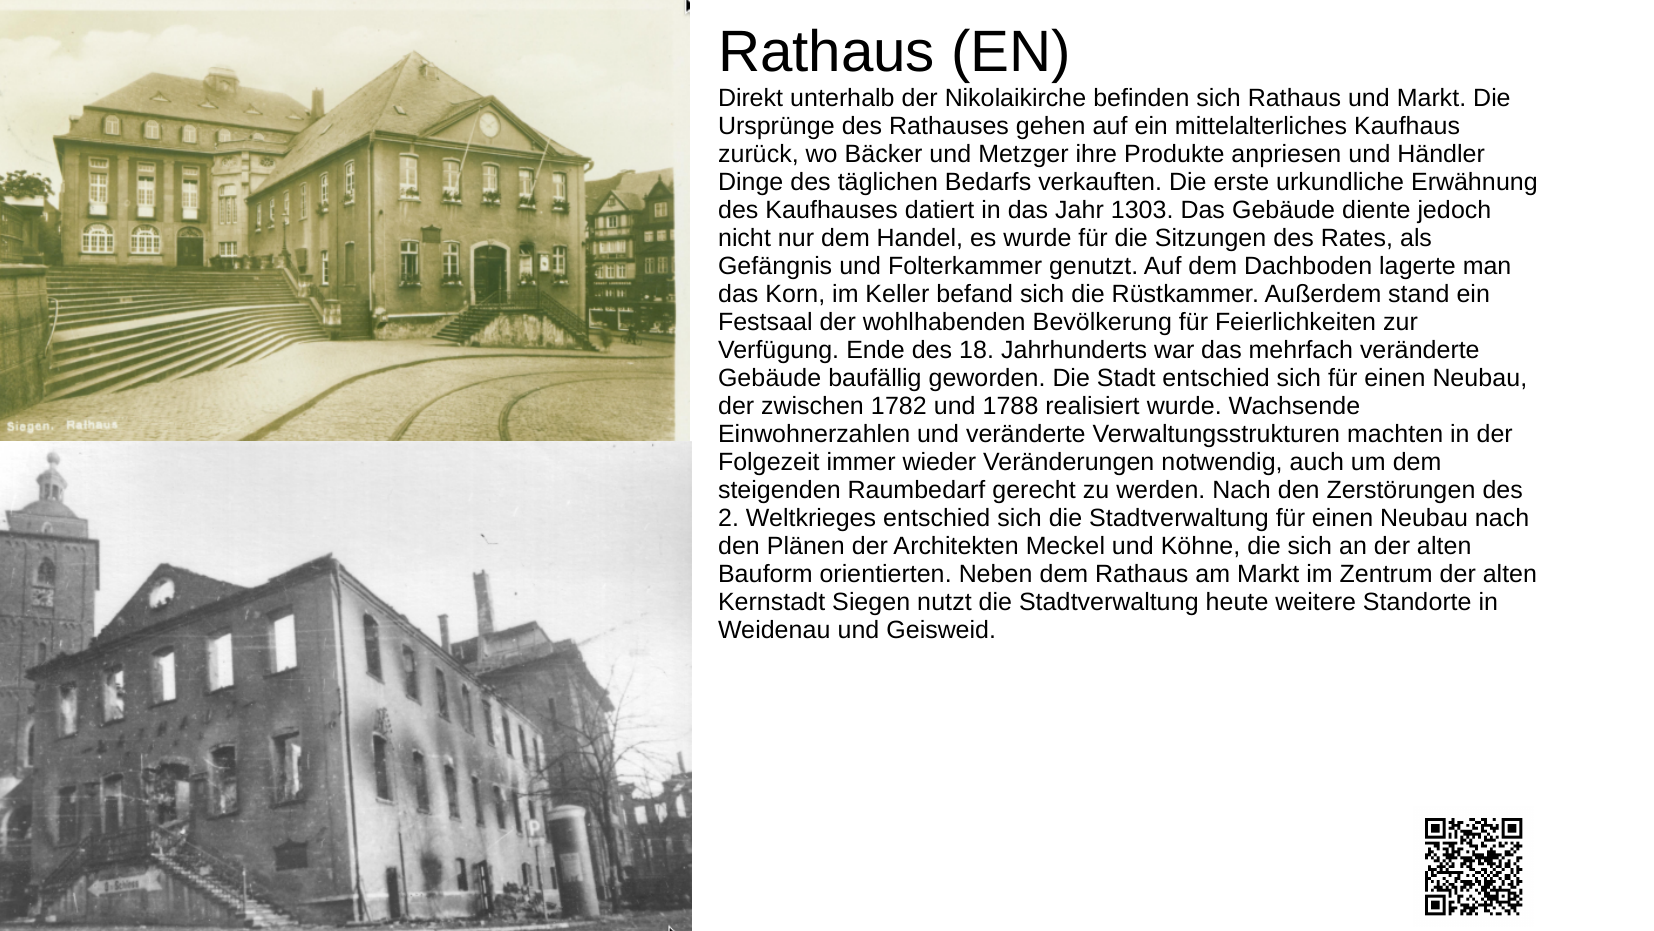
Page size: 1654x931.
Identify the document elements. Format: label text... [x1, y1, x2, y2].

picture [1413, 841, 1534, 927]
picture [0, 0, 692, 931]
title Rathaus (EN) Direkt unterhalb der Nikolaikirche befinden sich Rathaus und Markt. Die Ursprünge des Rathauses gehen auf ein mittelalterliches Kaufhaus zurück, wo Bäcker und Metzger ihre Produkte anpriesen und Händler Dinge des täglichen Bedarfs verkauften. Die erste urkundliche Erwähnung des Kaufhauses datiert in das Jahr 1303. Das Gebäude diente jedoch nicht nur dem Handel, es wurde für die Sitzungen des Rates, als Gefängnis und Folterkammer genutzt. Auf dem Dachboden lagerte man das Korn, im Keller befand sich die Rüstkammer. Außerdem stand ein Festsaal der wohlhabenden Bevölkerung für Feierlichkeiten zur Verfügung. Ende des 18. Jahrhunderts war das mehrfach veränderte Gebäude baufällig geworden. Die Stadt entschied sich für einen Neubau, der zwischen 1782 und 1788 realisiert wurde. Wachsende Einwohnerzahlen und veränderte Verwaltungsstrukturen machten in der Folgezeit immer wieder Veränderungen notwendig, auch um dem steigenden Raumbedarf gerecht zu werden. Nach den Zerstörungen des 2. Weltkrieges entschied sich die Stadtverwaltung für einen Neubau nach den Plänen der Architekten Meckel und Köhne, die sich an der alten Bauform orientierten. Neben dem Rathaus am Markt im Zentrum der alten Kernstadt Siegen nutzt die Stadtverwaltung heute weitere Standorte in Weidenau und Geisweid. [718, 46, 1546, 841]
